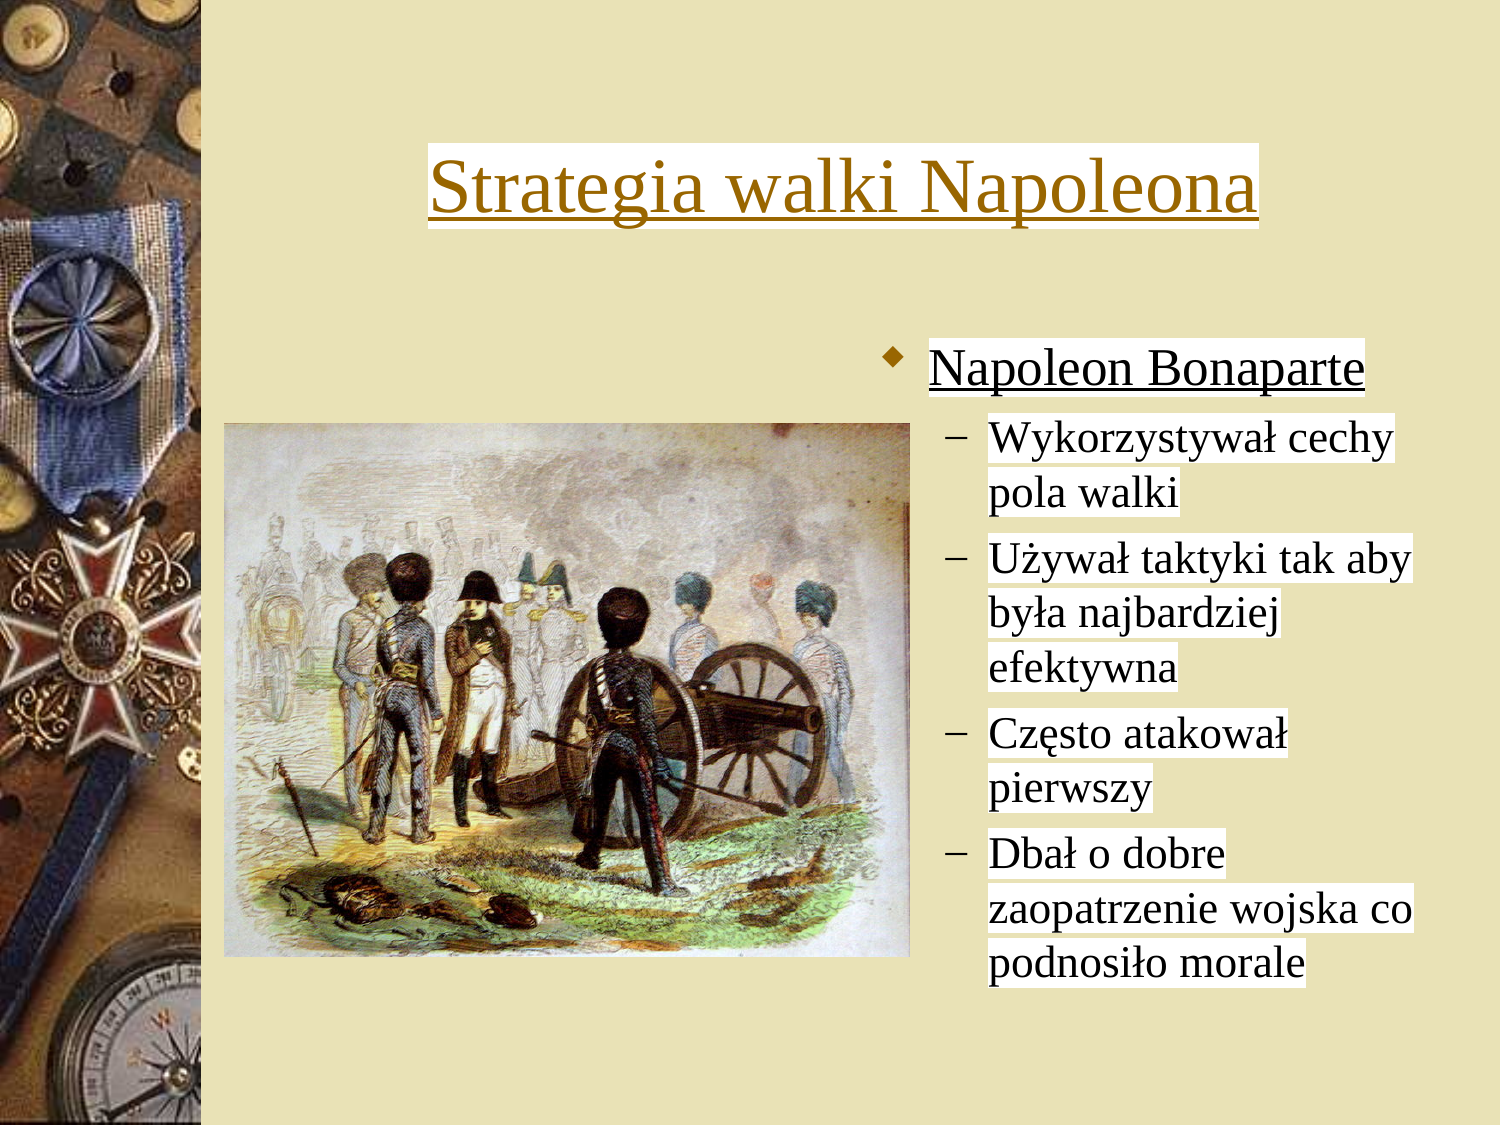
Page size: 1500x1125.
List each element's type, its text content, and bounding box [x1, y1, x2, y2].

picture [224, 423, 910, 957]
title Strategia walki Napoleona [224, 87, 1463, 275]
picture [0, 0, 201, 1125]
list Napoleon Bonaparte Wykorzystywał cechy pola walki Używał taktyki tak aby była najbardziej efektywna Często atakował pierwszy Dbał o dobre zaopatrzenie wojska co podnosiło morale [862, 324, 1476, 1000]
